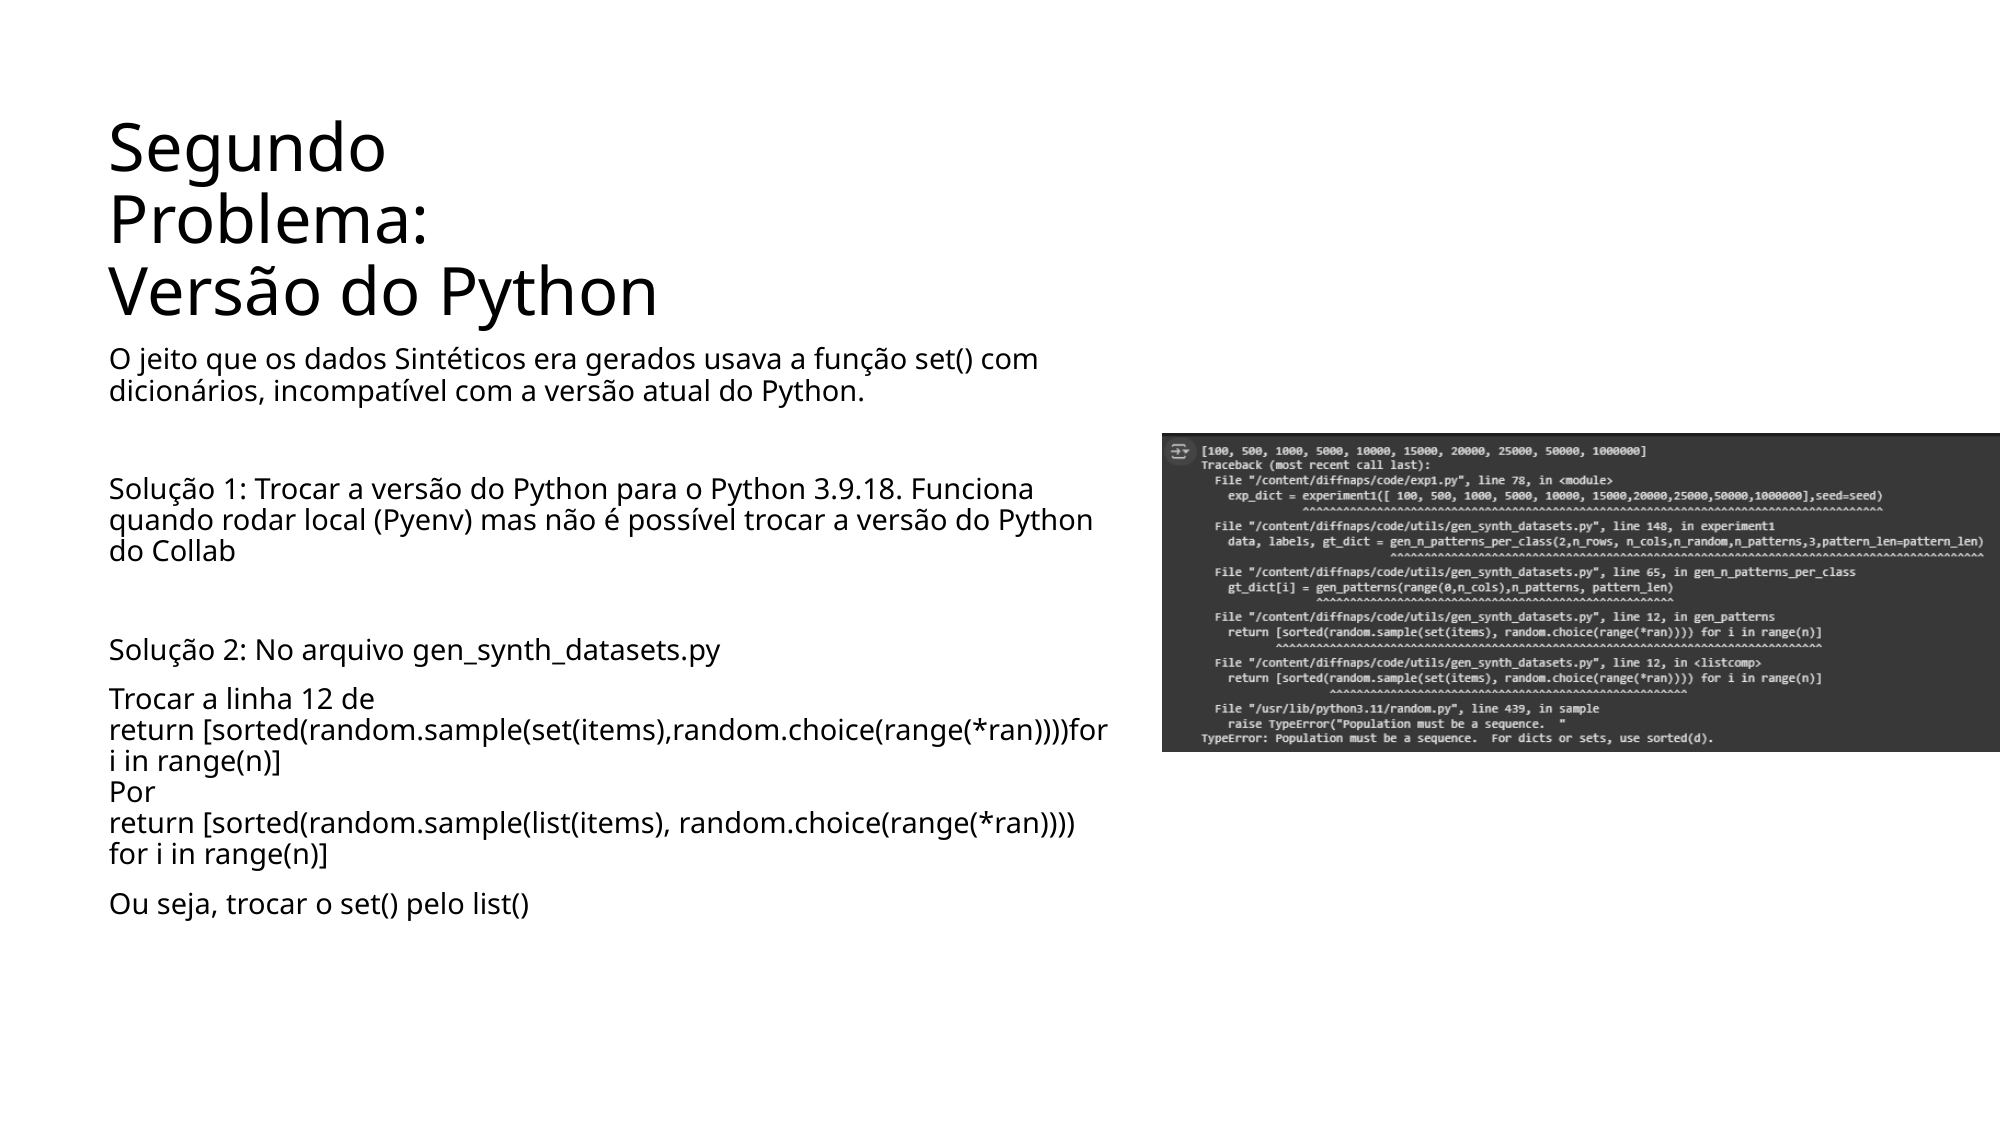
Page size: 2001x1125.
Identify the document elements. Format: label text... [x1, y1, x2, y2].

picture [1162, 433, 2000, 752]
text_box Segundo Problema: Versão do Python [94, 75, 739, 338]
text_box O jeito que os dados Sintéticos era gerados usava a função set() com dicionários, incompatível com a versão atual do Python. Solução 1: Trocar a versão do Python para o Python 3.9.18. Funciona quando rodar local (Pyenv) mas não é possível trocar a versão do Python do Collab Solução 2: No arquivo gen_synth_datasets.py Trocar a linha 12 de return [sorted(random.sample(set(items),random.choice(range(*ran))))for i in range(n)] Por return [sorted(random.sample(list(items), random.choice(range(*ran)))) for i in range(n)] Ou seja, trocar o set() pelo list() [94, 338, 1131, 961]
